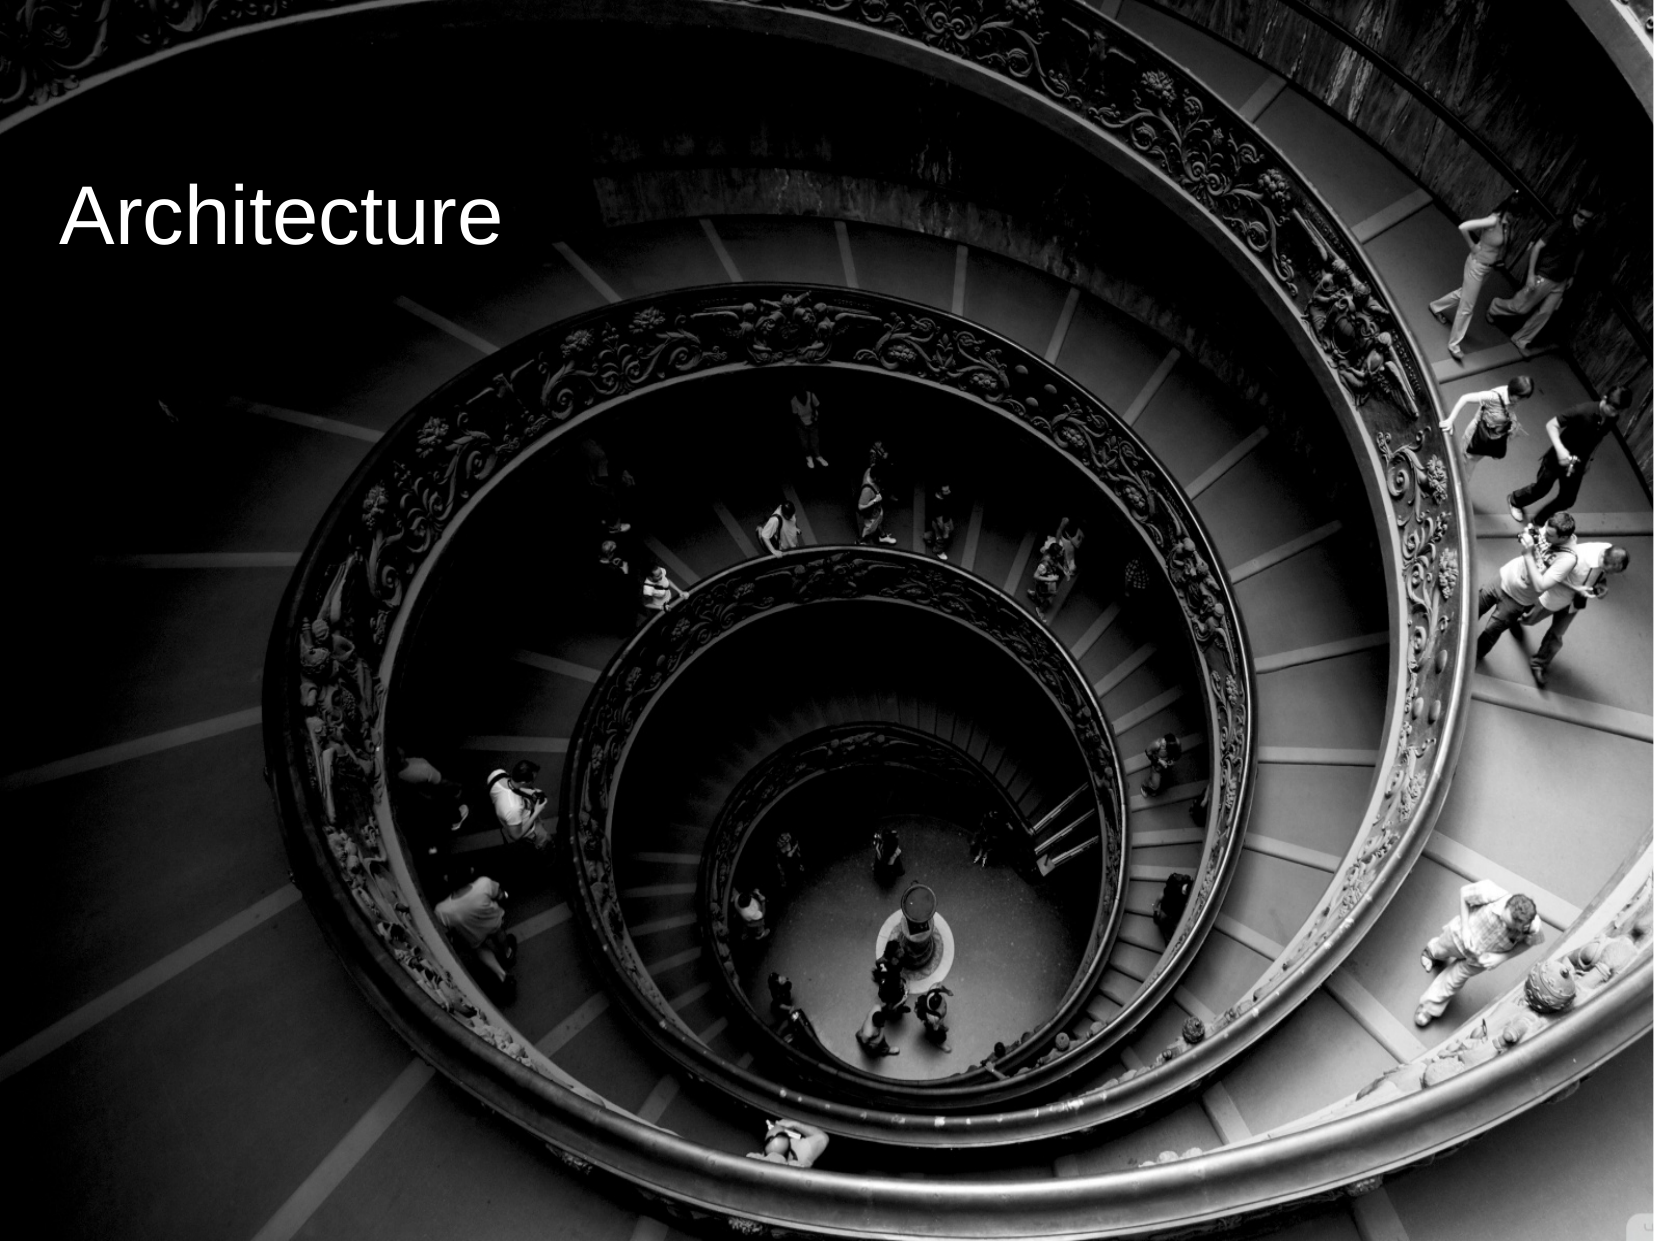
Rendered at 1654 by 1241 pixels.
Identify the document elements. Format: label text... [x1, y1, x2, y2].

text_box Architecture [45, 161, 520, 271]
picture [0, 0, 1654, 1241]
